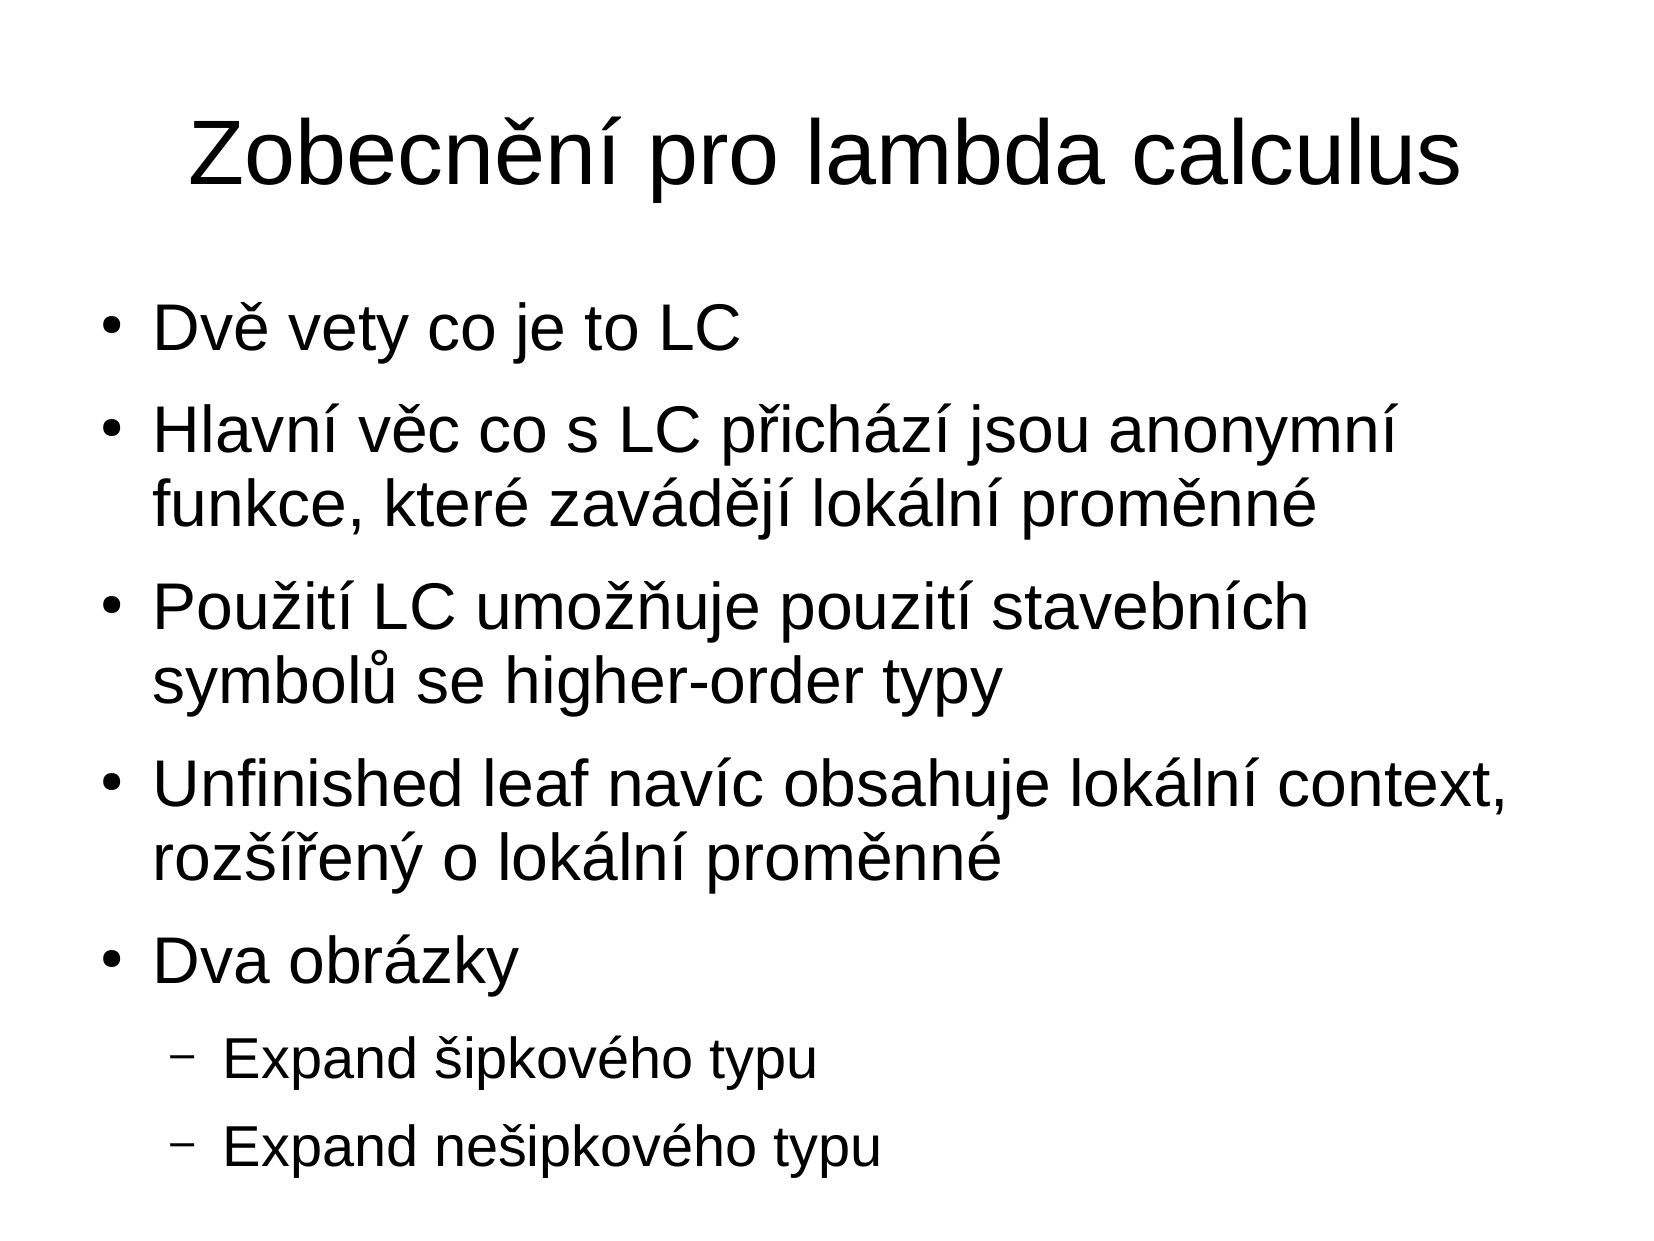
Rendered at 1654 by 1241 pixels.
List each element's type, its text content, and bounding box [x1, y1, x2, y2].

title Zobecnění pro lambda calculus [82, 49, 1571, 257]
list Dvě vety co je to LC Hlavní věc co s LC přichází jsou anonymní funkce, které zavádějí lokální proměnné Použití LC umožňuje pouzití stavebních symbolů se higher-order typy Unfinished leaf navíc obsahuje lokální context, rozšířený o lokální proměnné Dva obrázky Expand šipkového typu Expand nešipkového typu [82, 290, 1538, 1186]
